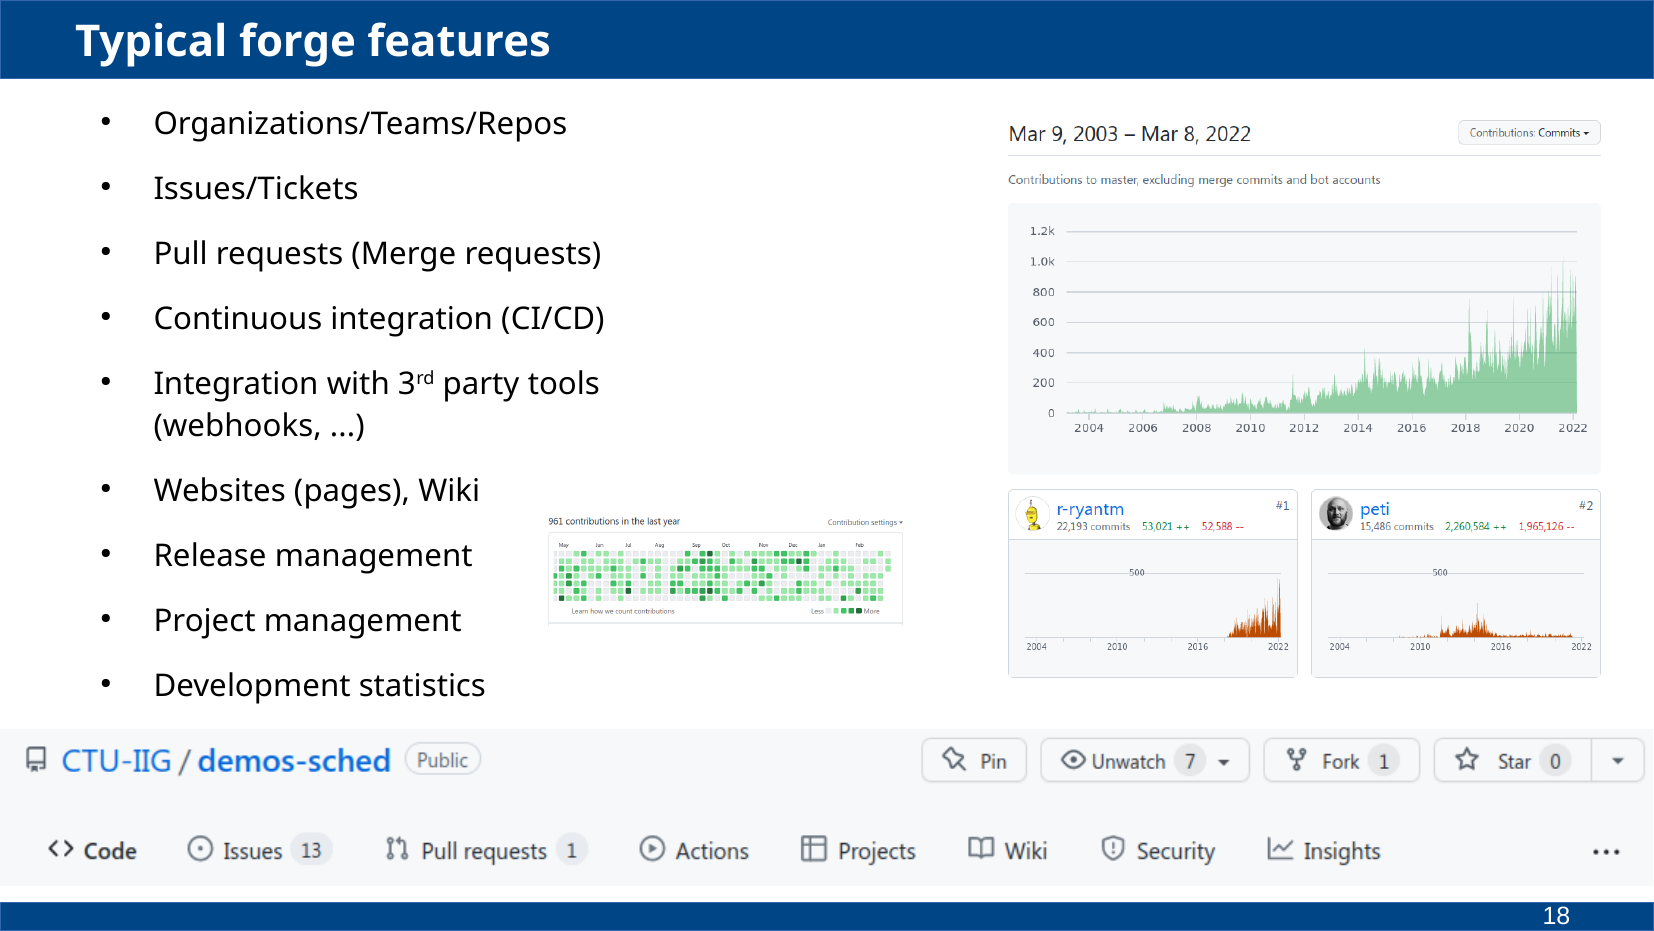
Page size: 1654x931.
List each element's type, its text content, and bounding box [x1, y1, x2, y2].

list Organizations/Teams/Repos Issues/Tickets Pull requests (Merge requests) Continuous integration (CI/CD) Integration with 3rd party tools (webhooks, ...) Websites (pages), Wiki Release management Project management Development statistics [82, 101, 809, 729]
picture [1003, 107, 1606, 684]
picture [545, 512, 907, 626]
picture [0, 729, 1654, 886]
title Typical forge features [75, 0, 1654, 79]
